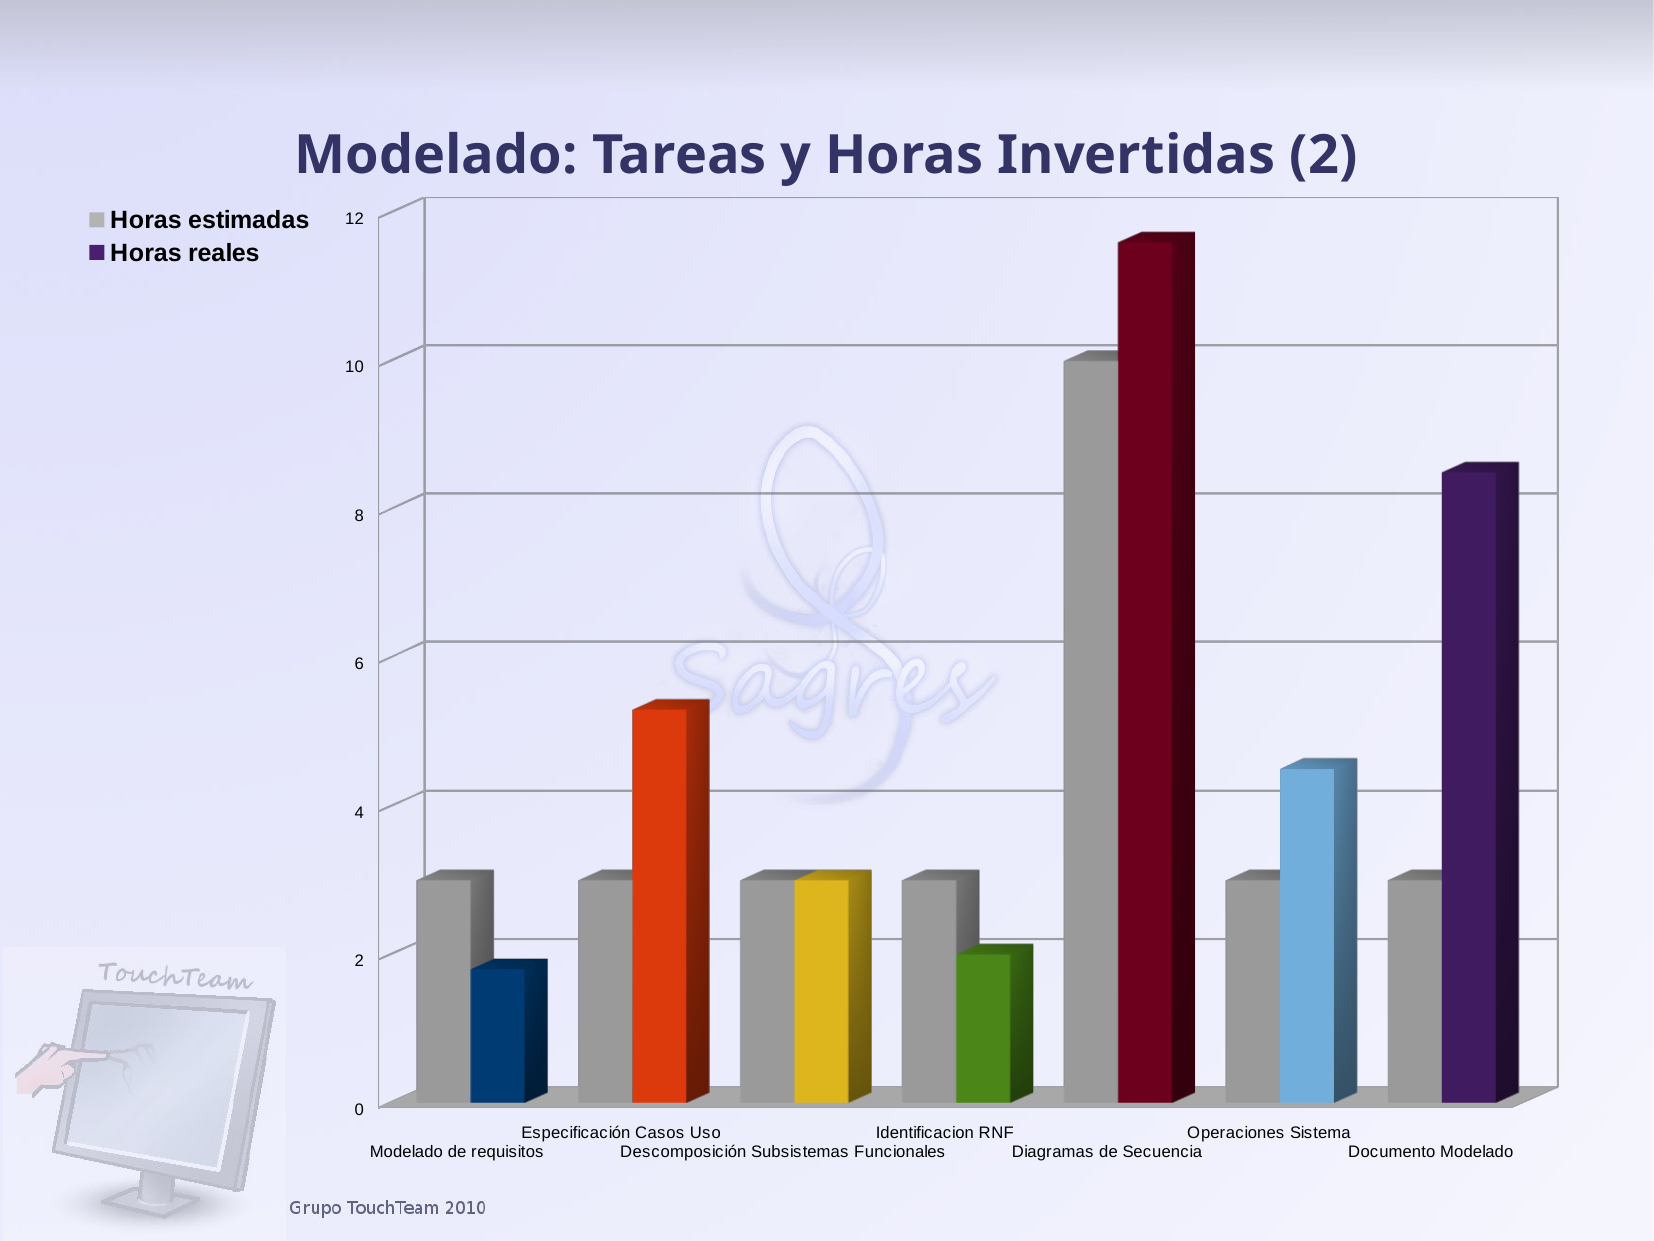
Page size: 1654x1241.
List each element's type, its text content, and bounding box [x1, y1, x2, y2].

title Modelado: Tareas y Horas Invertidas (2) [82, 49, 1571, 177]
picture [0, 0, 1654, 1241]
chart [59, 177, 1595, 1182]
